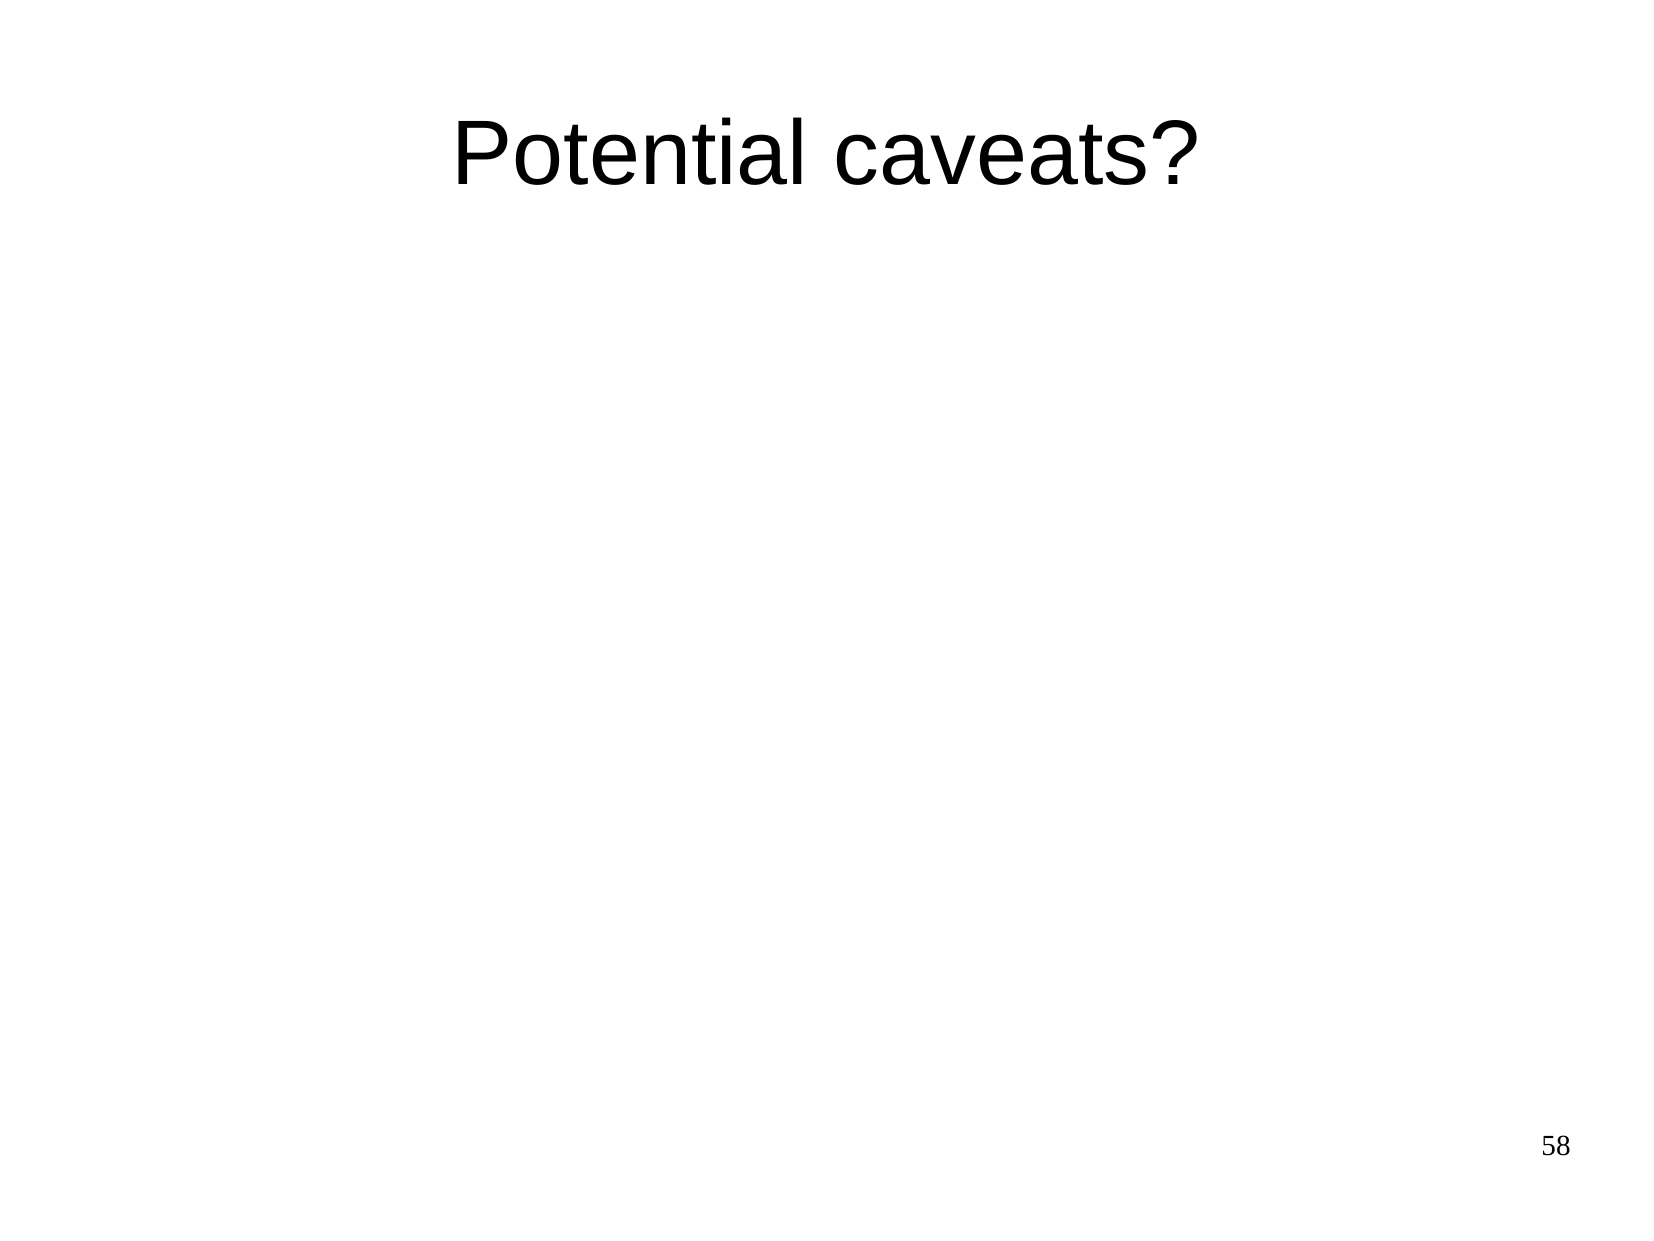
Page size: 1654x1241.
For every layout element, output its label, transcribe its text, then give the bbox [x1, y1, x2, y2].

title Potential caveats? [82, 49, 1571, 257]
